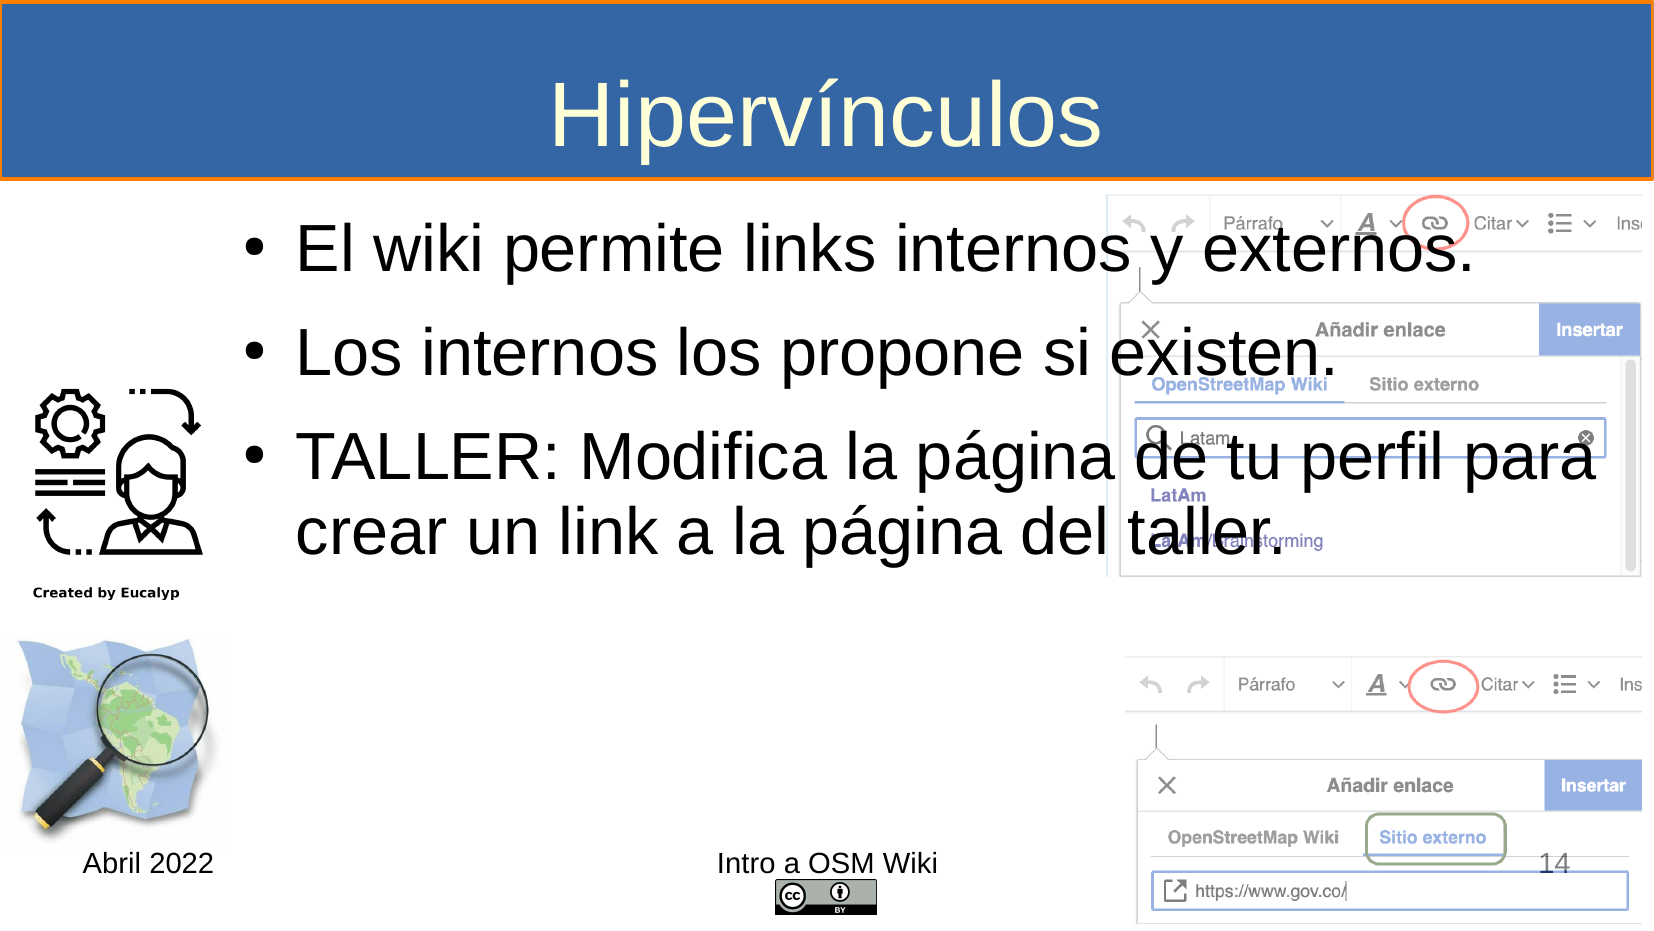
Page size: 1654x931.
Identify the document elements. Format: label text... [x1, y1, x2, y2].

picture [11, 386, 226, 601]
picture [0, 623, 226, 849]
picture [1105, 193, 1642, 577]
picture [1125, 656, 1642, 924]
list El wiki permite links internos y externos. Los internos los propone si existen. TALLER: Modifica la página de tu perfil para crear un link a la página del taller. [225, 210, 1609, 751]
title Hipervínculos [82, 37, 1571, 193]
picture [775, 879, 877, 915]
